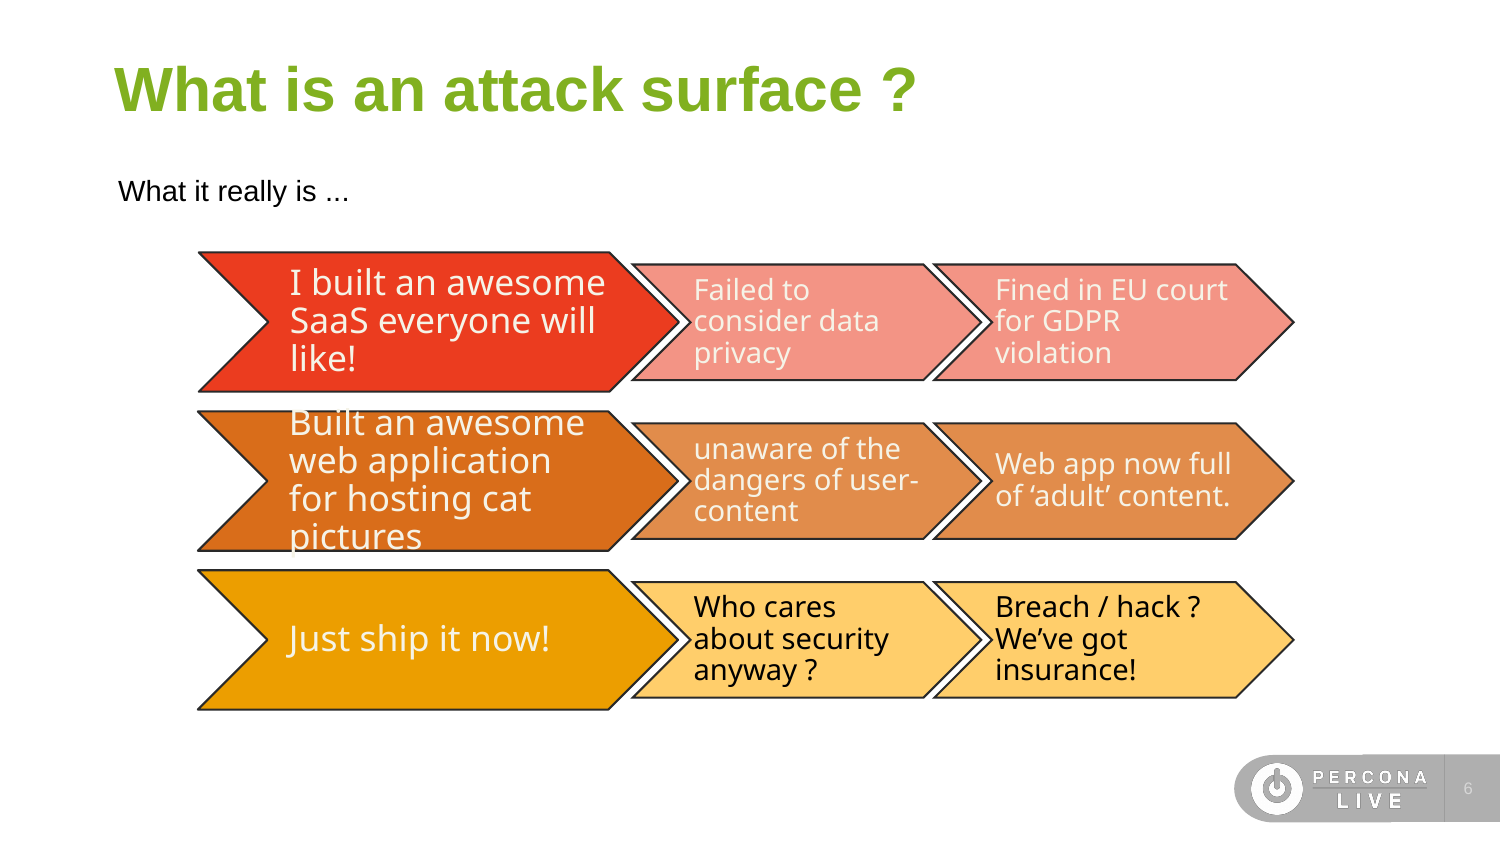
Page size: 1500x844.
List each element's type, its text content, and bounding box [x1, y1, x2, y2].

text_box Just ship it now! [267, 570, 609, 710]
title What is an attack surface ? [103, 6, 1397, 177]
text_box [934, 264, 992, 381]
text_box Breach / hack ? We’ve got insurance! [992, 582, 1236, 698]
text_box I built an awesome SaaS everyone will like! [268, 252, 610, 392]
text_box [632, 264, 690, 381]
text_box Failed to consider data privacy [690, 264, 924, 381]
text_box [924, 265, 982, 380]
text_box [934, 423, 992, 539]
text_box [924, 423, 982, 539]
text_box [197, 411, 267, 551]
text_box [934, 582, 992, 698]
text_box [1236, 423, 1294, 539]
text_box Web app now full of ‘adult’ content. [992, 423, 1236, 539]
text_box [610, 253, 680, 392]
text_box unaware of the dangers of user-content [690, 423, 924, 539]
picture [1251, 763, 1427, 815]
text_box What it really is ... [103, 156, 1026, 242]
text_box [632, 423, 690, 539]
text_box Fined in EU court for GDPR violation [992, 264, 1236, 381]
text_box Who cares about security anyway ? [690, 582, 924, 698]
text_box [632, 582, 690, 698]
text_box [609, 412, 679, 551]
text_box [198, 252, 268, 392]
text_box [609, 570, 679, 709]
text_box [924, 582, 982, 698]
text_box Built an awesome web application for hosting cat pictures [267, 411, 609, 551]
text_box [1236, 582, 1294, 698]
text_box [197, 570, 267, 710]
text_box [1236, 264, 1294, 380]
